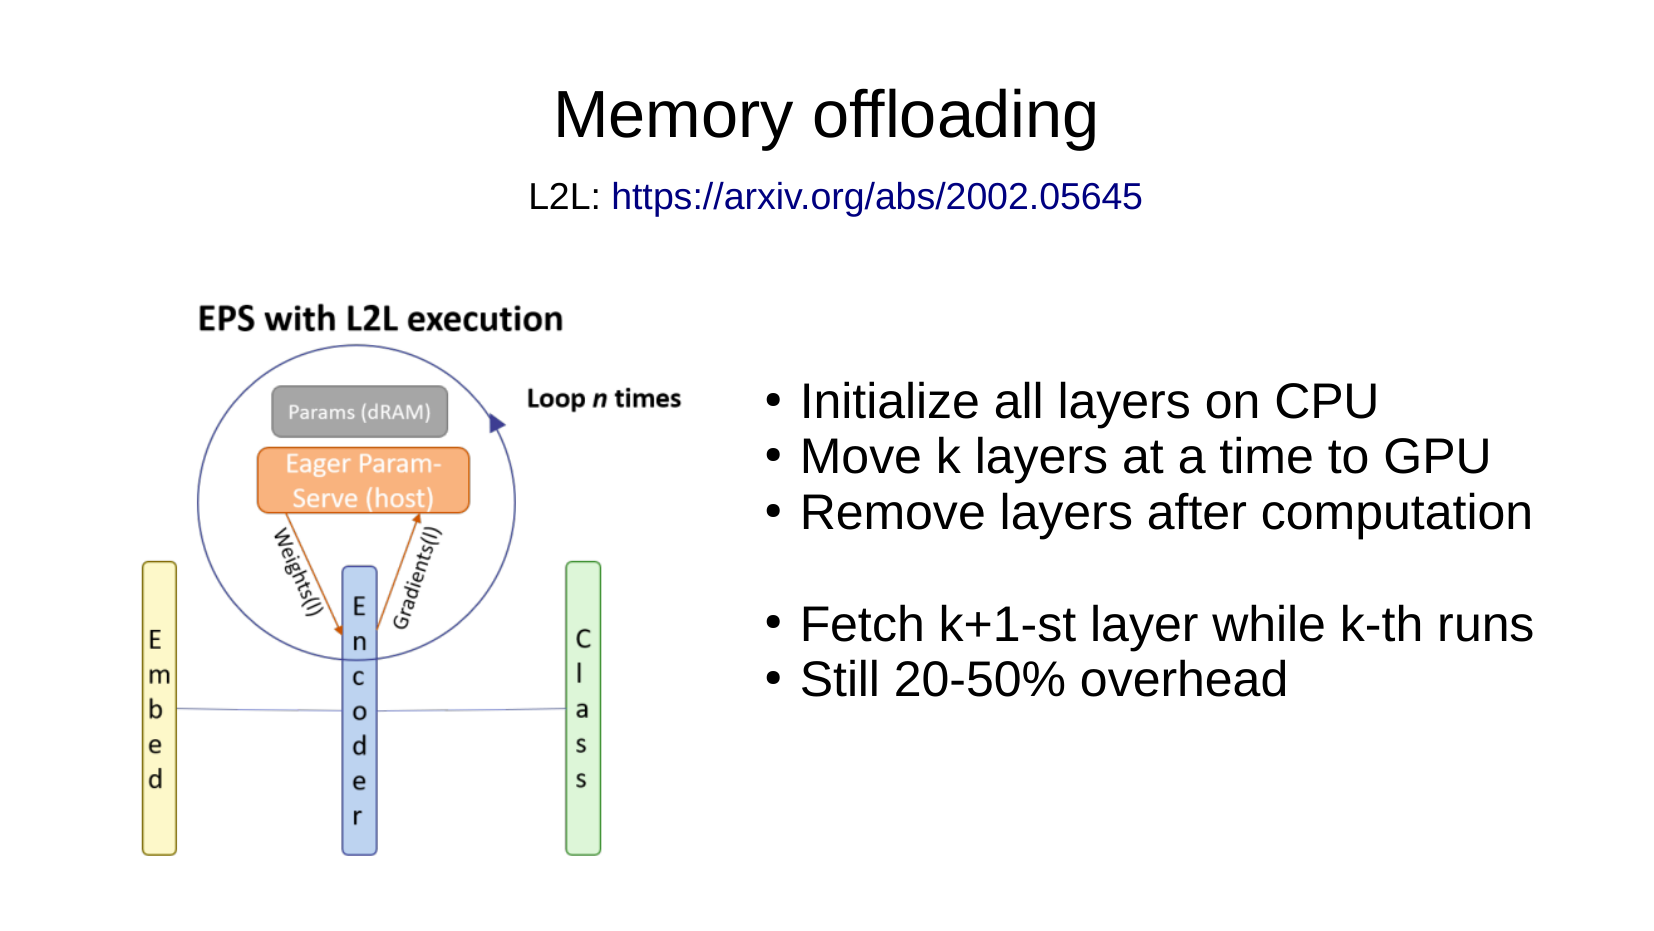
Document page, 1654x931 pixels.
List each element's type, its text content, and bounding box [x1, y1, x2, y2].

text_box Initialize all layers on CPU Move k layers at a time to GPU Remove layers after computation Fetch k+1-st layer while k-th runs Still 20-50% overhead [749, 365, 1650, 827]
picture [98, 285, 693, 871]
title Memory offloading [82, 37, 1571, 168]
text_box L2L: https://arxiv.org/abs/2002.05645 [7, 168, 1654, 267]
